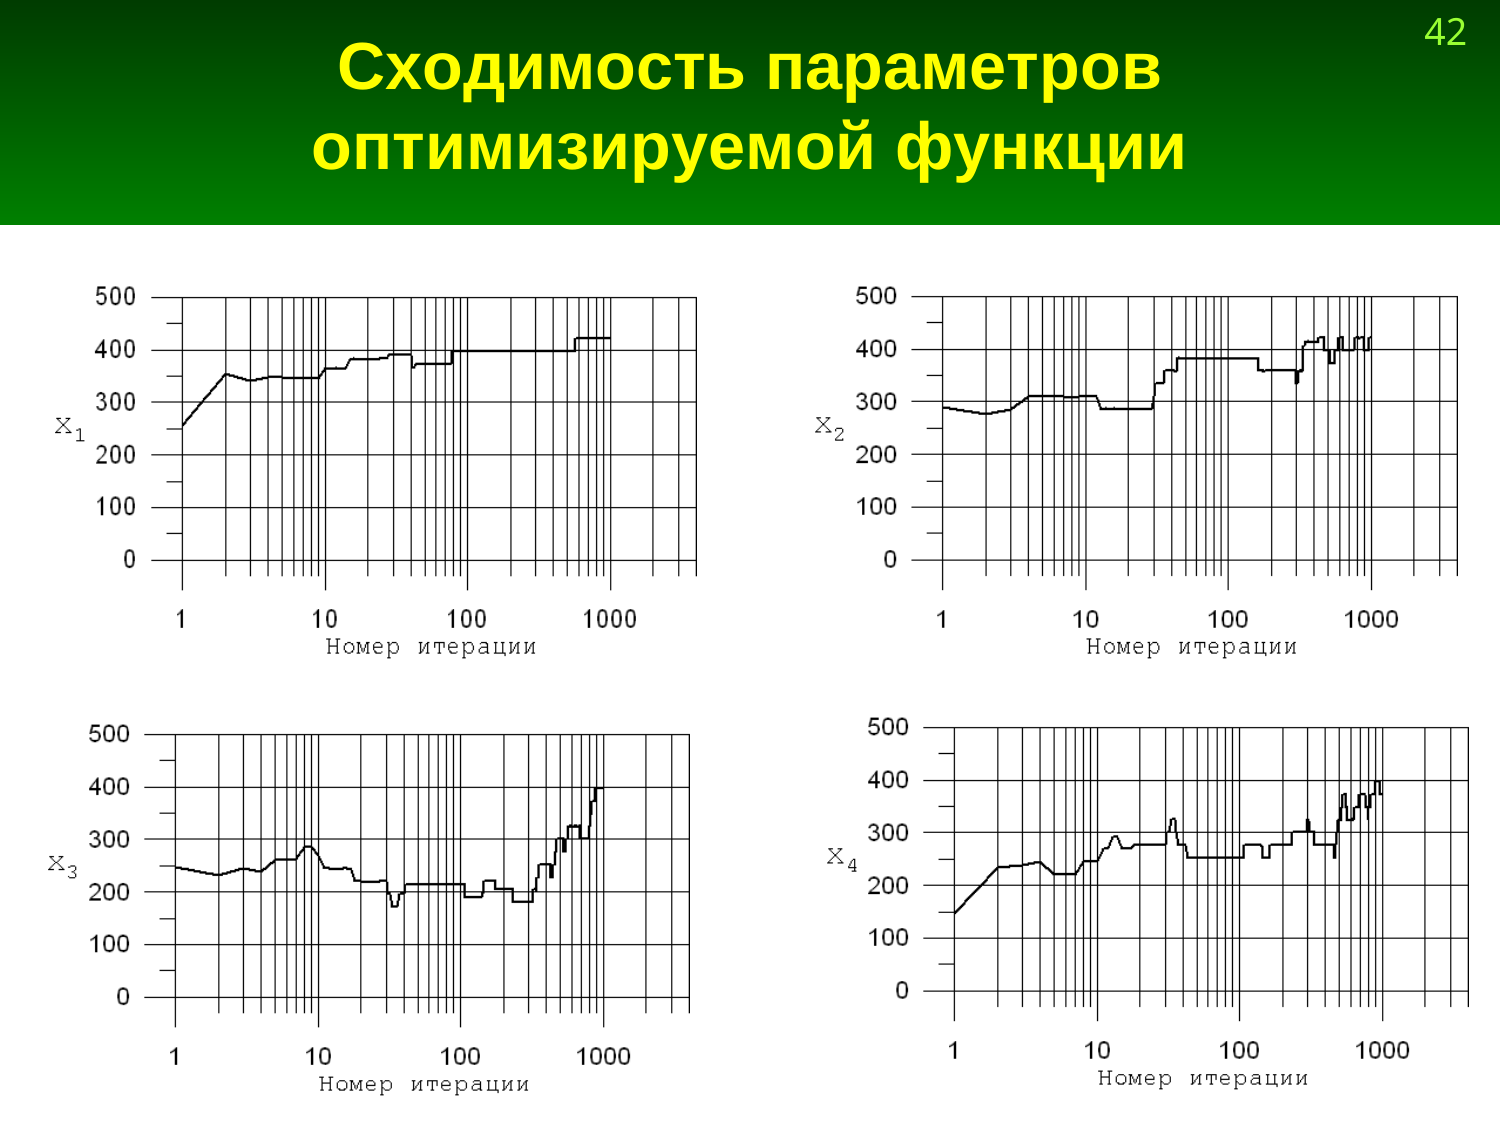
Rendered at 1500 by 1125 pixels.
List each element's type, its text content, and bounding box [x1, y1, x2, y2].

picture [814, 282, 1458, 662]
title Сходимость параметров оптимизируемой функции [112, 8, 1388, 197]
picture [47, 720, 690, 1099]
picture [826, 713, 1469, 1093]
picture [54, 283, 697, 662]
